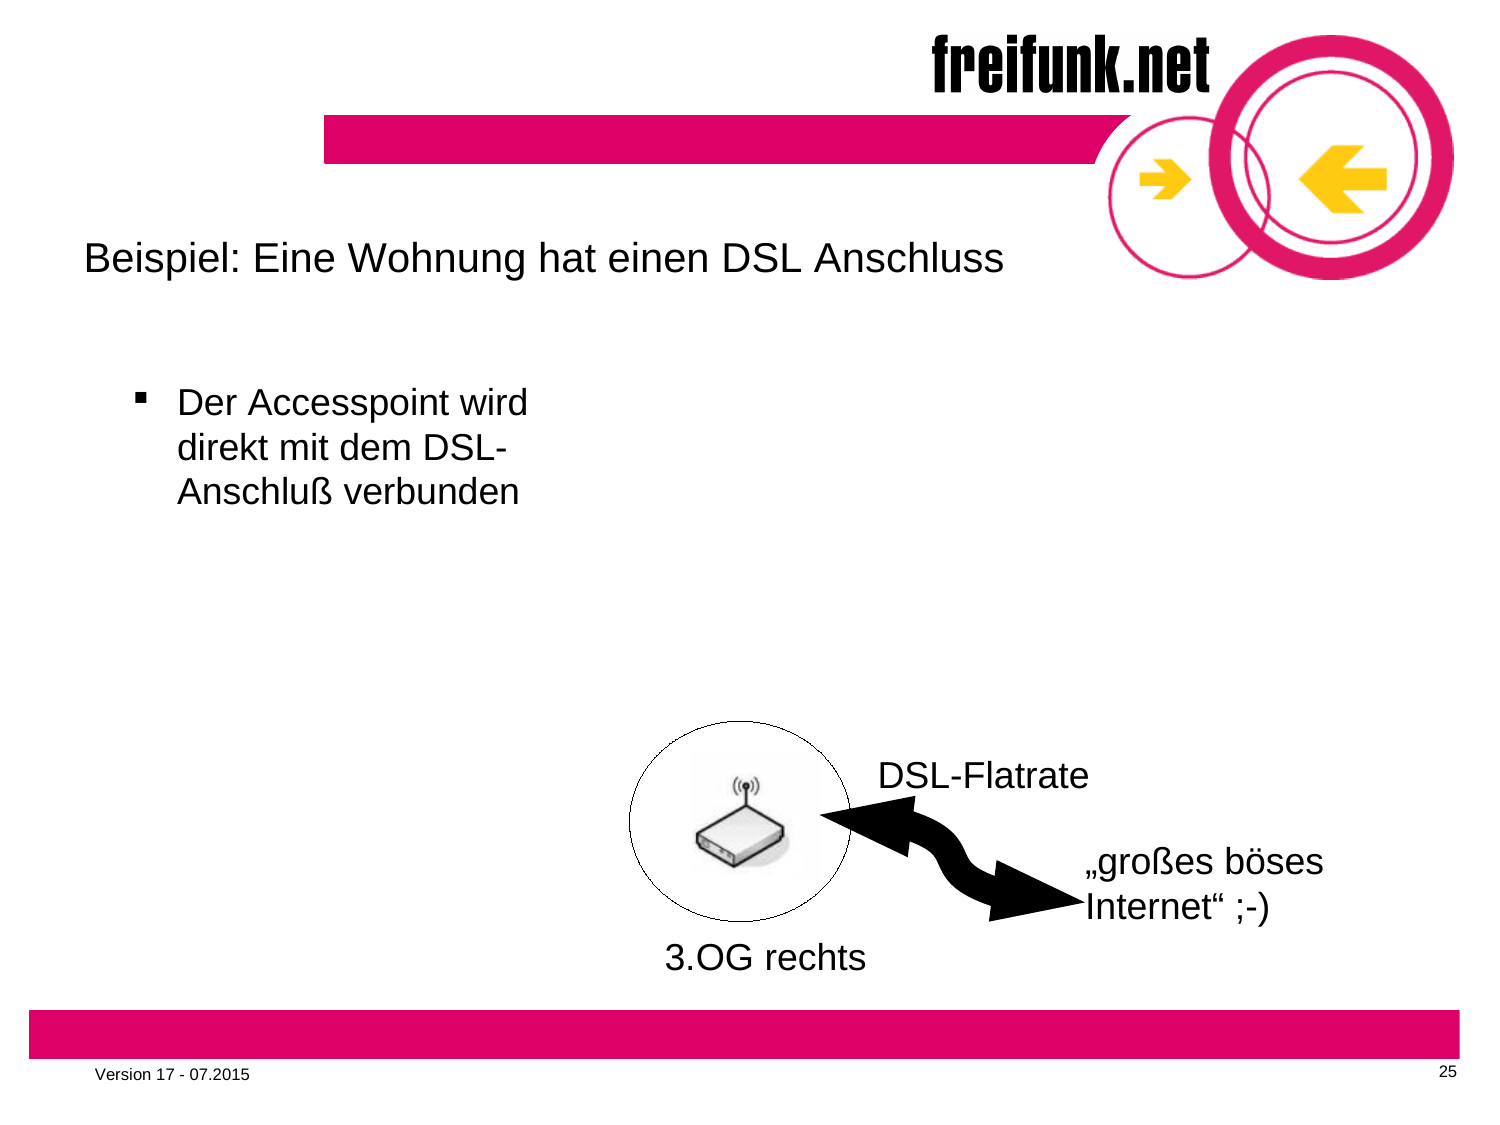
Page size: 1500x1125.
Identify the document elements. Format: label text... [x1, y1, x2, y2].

picture [692, 751, 820, 879]
text_box Der Accesspoint wird direkt mit dem DSL-Anschluß verbunden [102, 299, 548, 880]
text_box Beispiel: Eine Wohnung hat einen DSL Anschluss [83, 231, 1224, 303]
text_box DSL-Flatrate [877, 751, 1091, 799]
picture [932, 34, 1454, 280]
text_box „großes böses Internet“ ;-) [1085, 837, 1360, 968]
text_box 3.OG rechts [664, 933, 897, 997]
